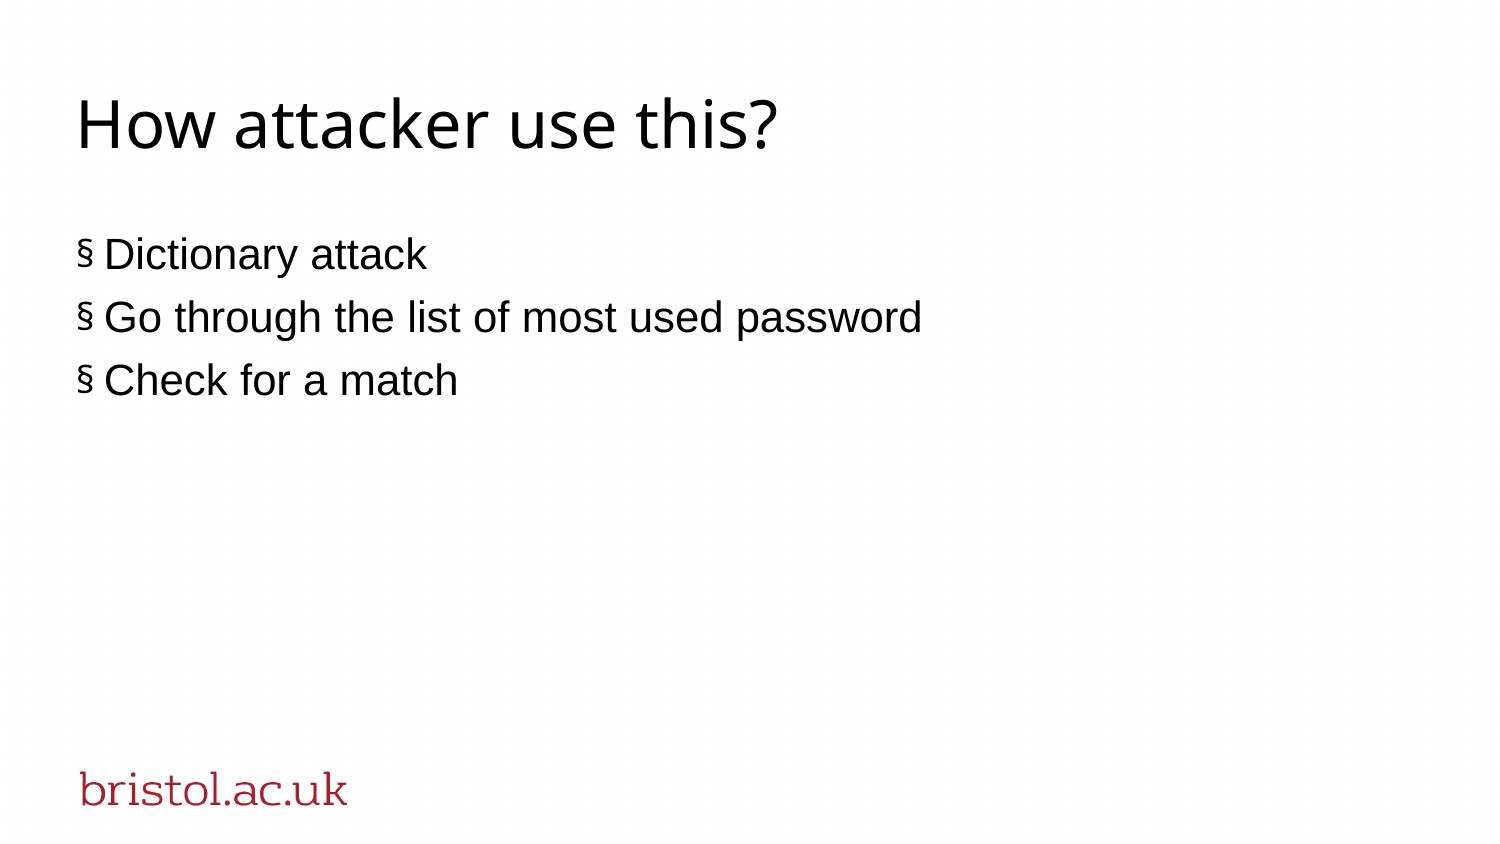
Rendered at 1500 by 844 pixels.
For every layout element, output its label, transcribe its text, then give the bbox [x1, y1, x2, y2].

list Dictionary attack Go through the list of most used password Check for a match [60, 224, 1440, 699]
title How attacker use this? [60, 44, 1440, 209]
